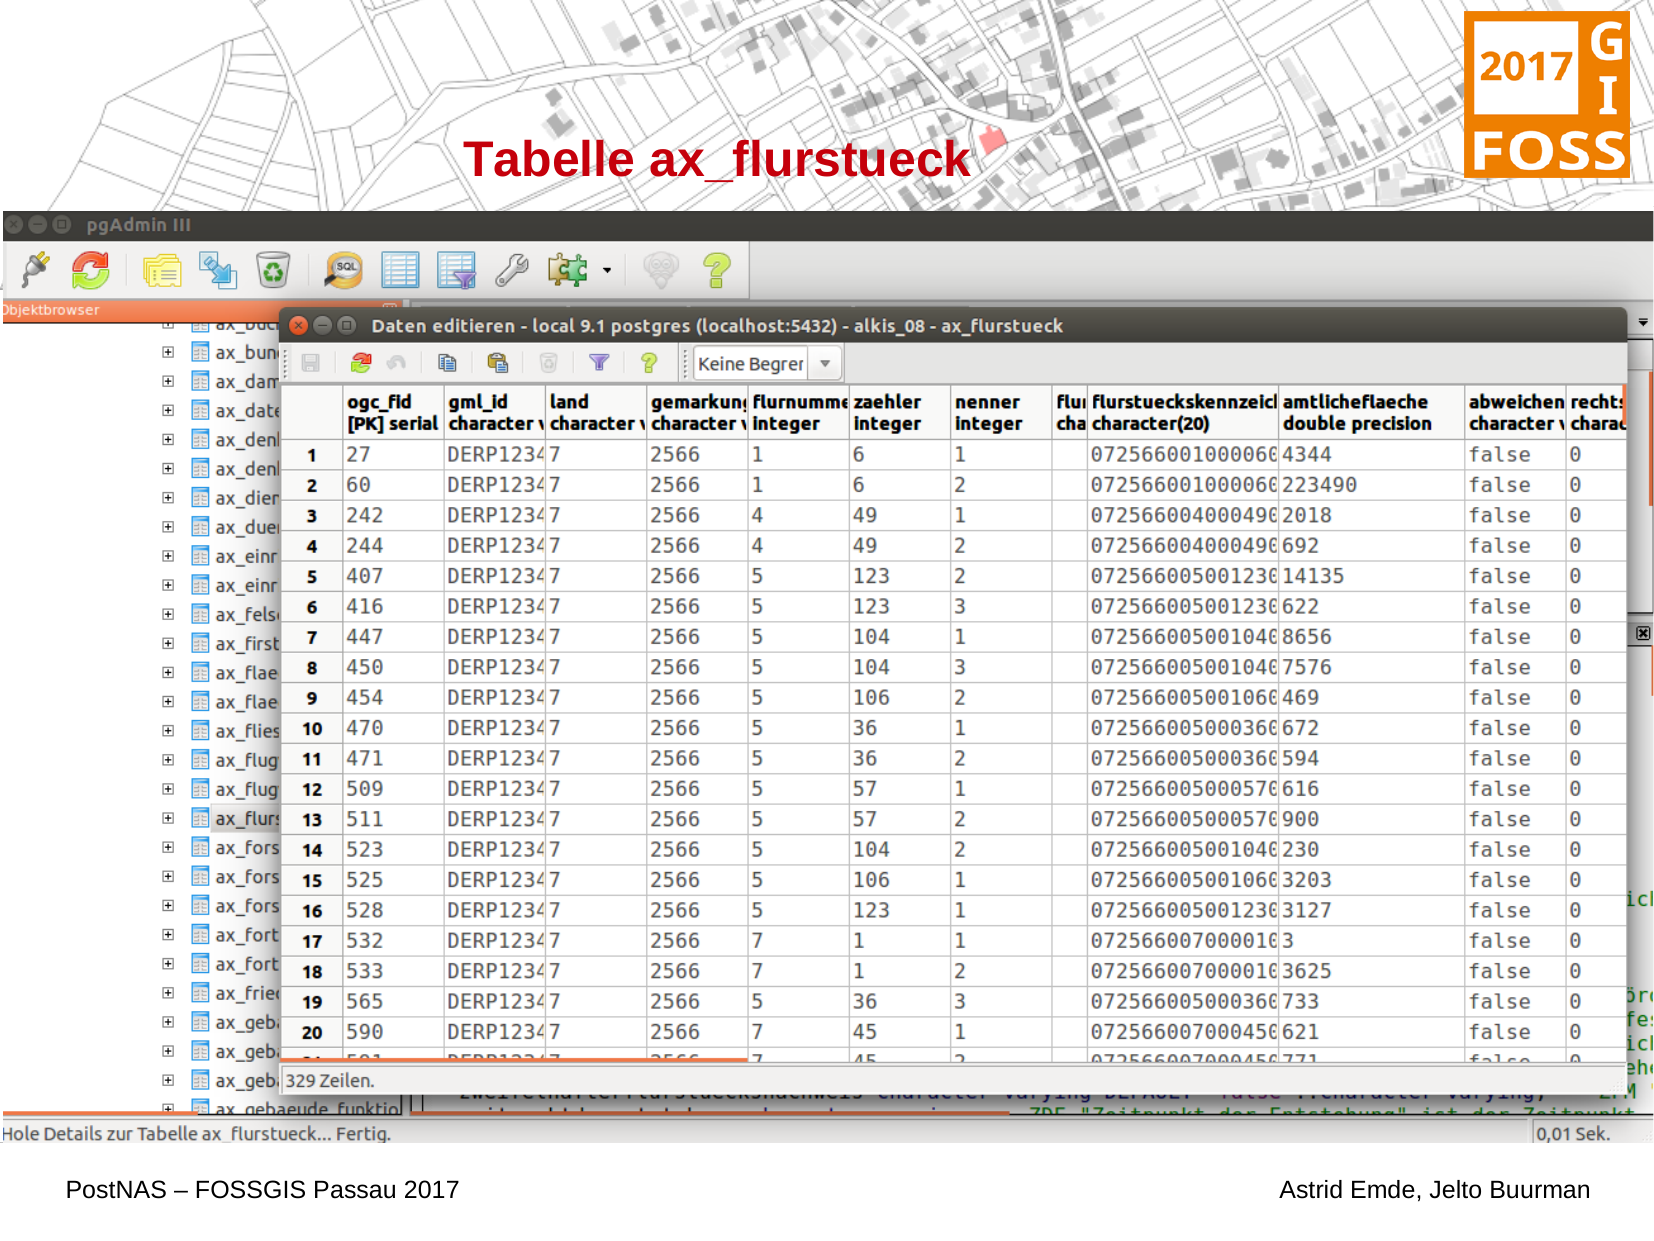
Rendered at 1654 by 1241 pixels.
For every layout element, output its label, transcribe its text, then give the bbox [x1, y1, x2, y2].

picture [1464, 11, 1630, 124]
text_box Tabelle ax_flurstueck [448, 124, 1654, 211]
picture [3, 211, 1654, 1143]
